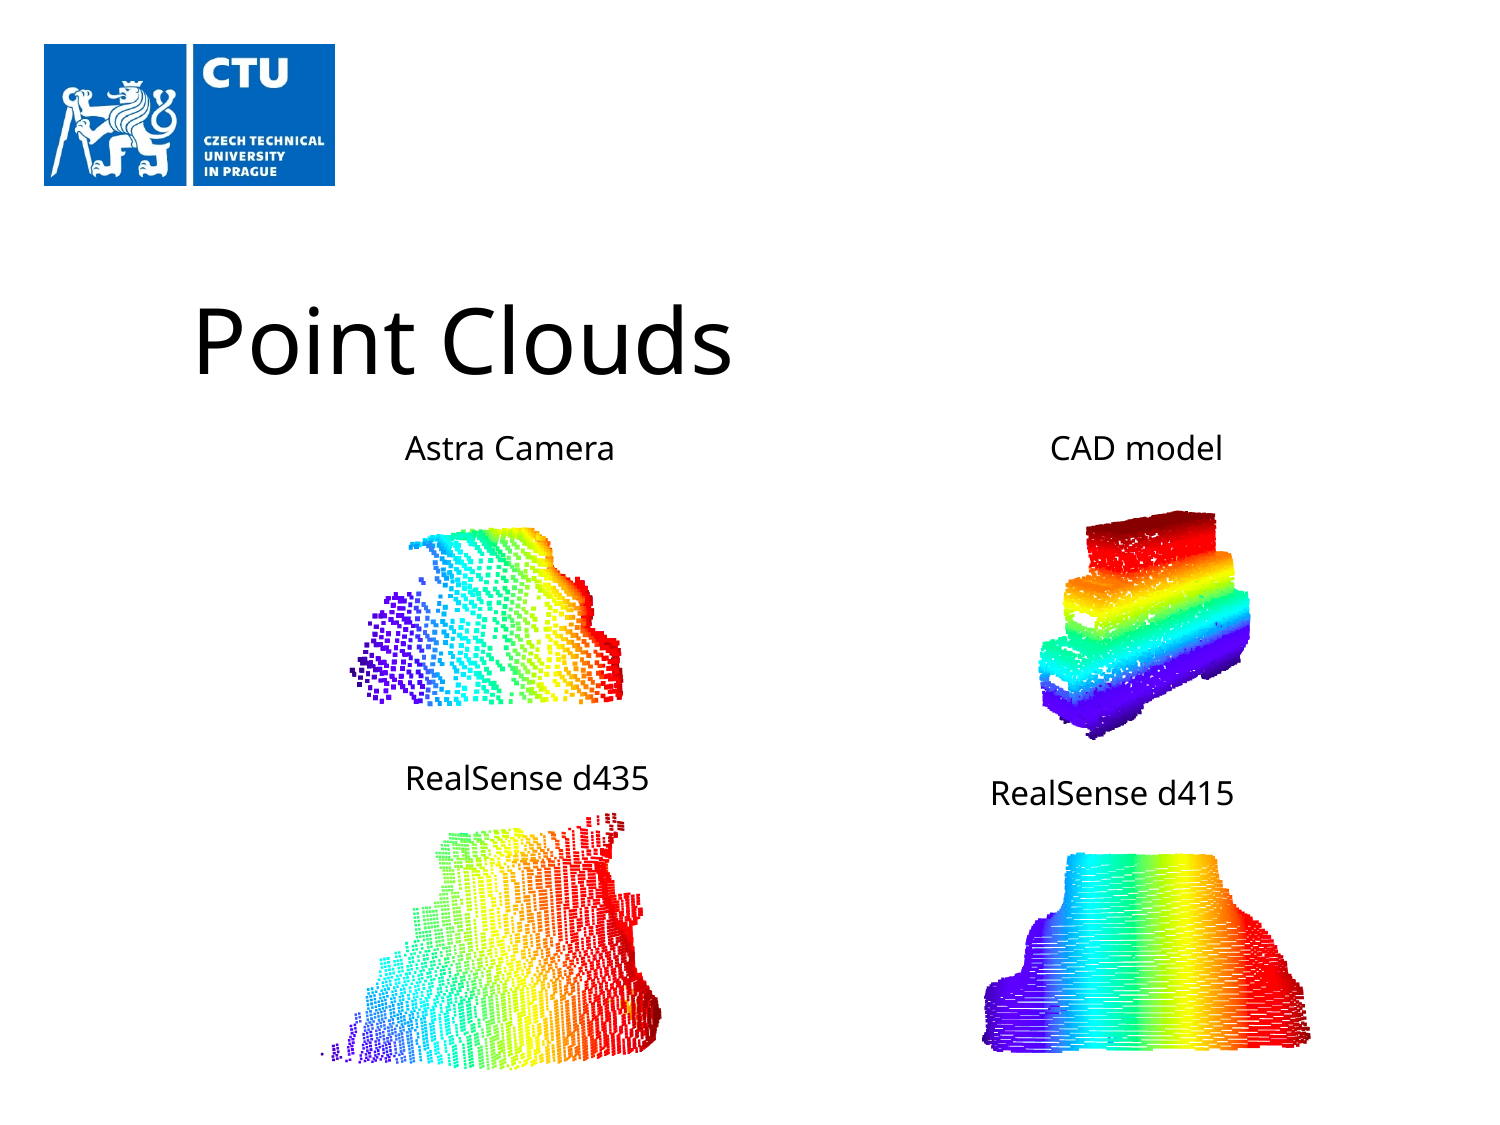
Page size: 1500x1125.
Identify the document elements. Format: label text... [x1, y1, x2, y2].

picture [313, 472, 665, 763]
picture [996, 472, 1292, 763]
picture [44, 44, 335, 186]
title RealSense d435 [390, 734, 691, 826]
title CAD model [1035, 420, 1261, 480]
title Astra Camera [390, 404, 661, 496]
title Point Clouds [177, 236, 1456, 454]
title RealSense d415 [975, 748, 1276, 841]
picture [955, 789, 1334, 1081]
picture [298, 789, 680, 1081]
